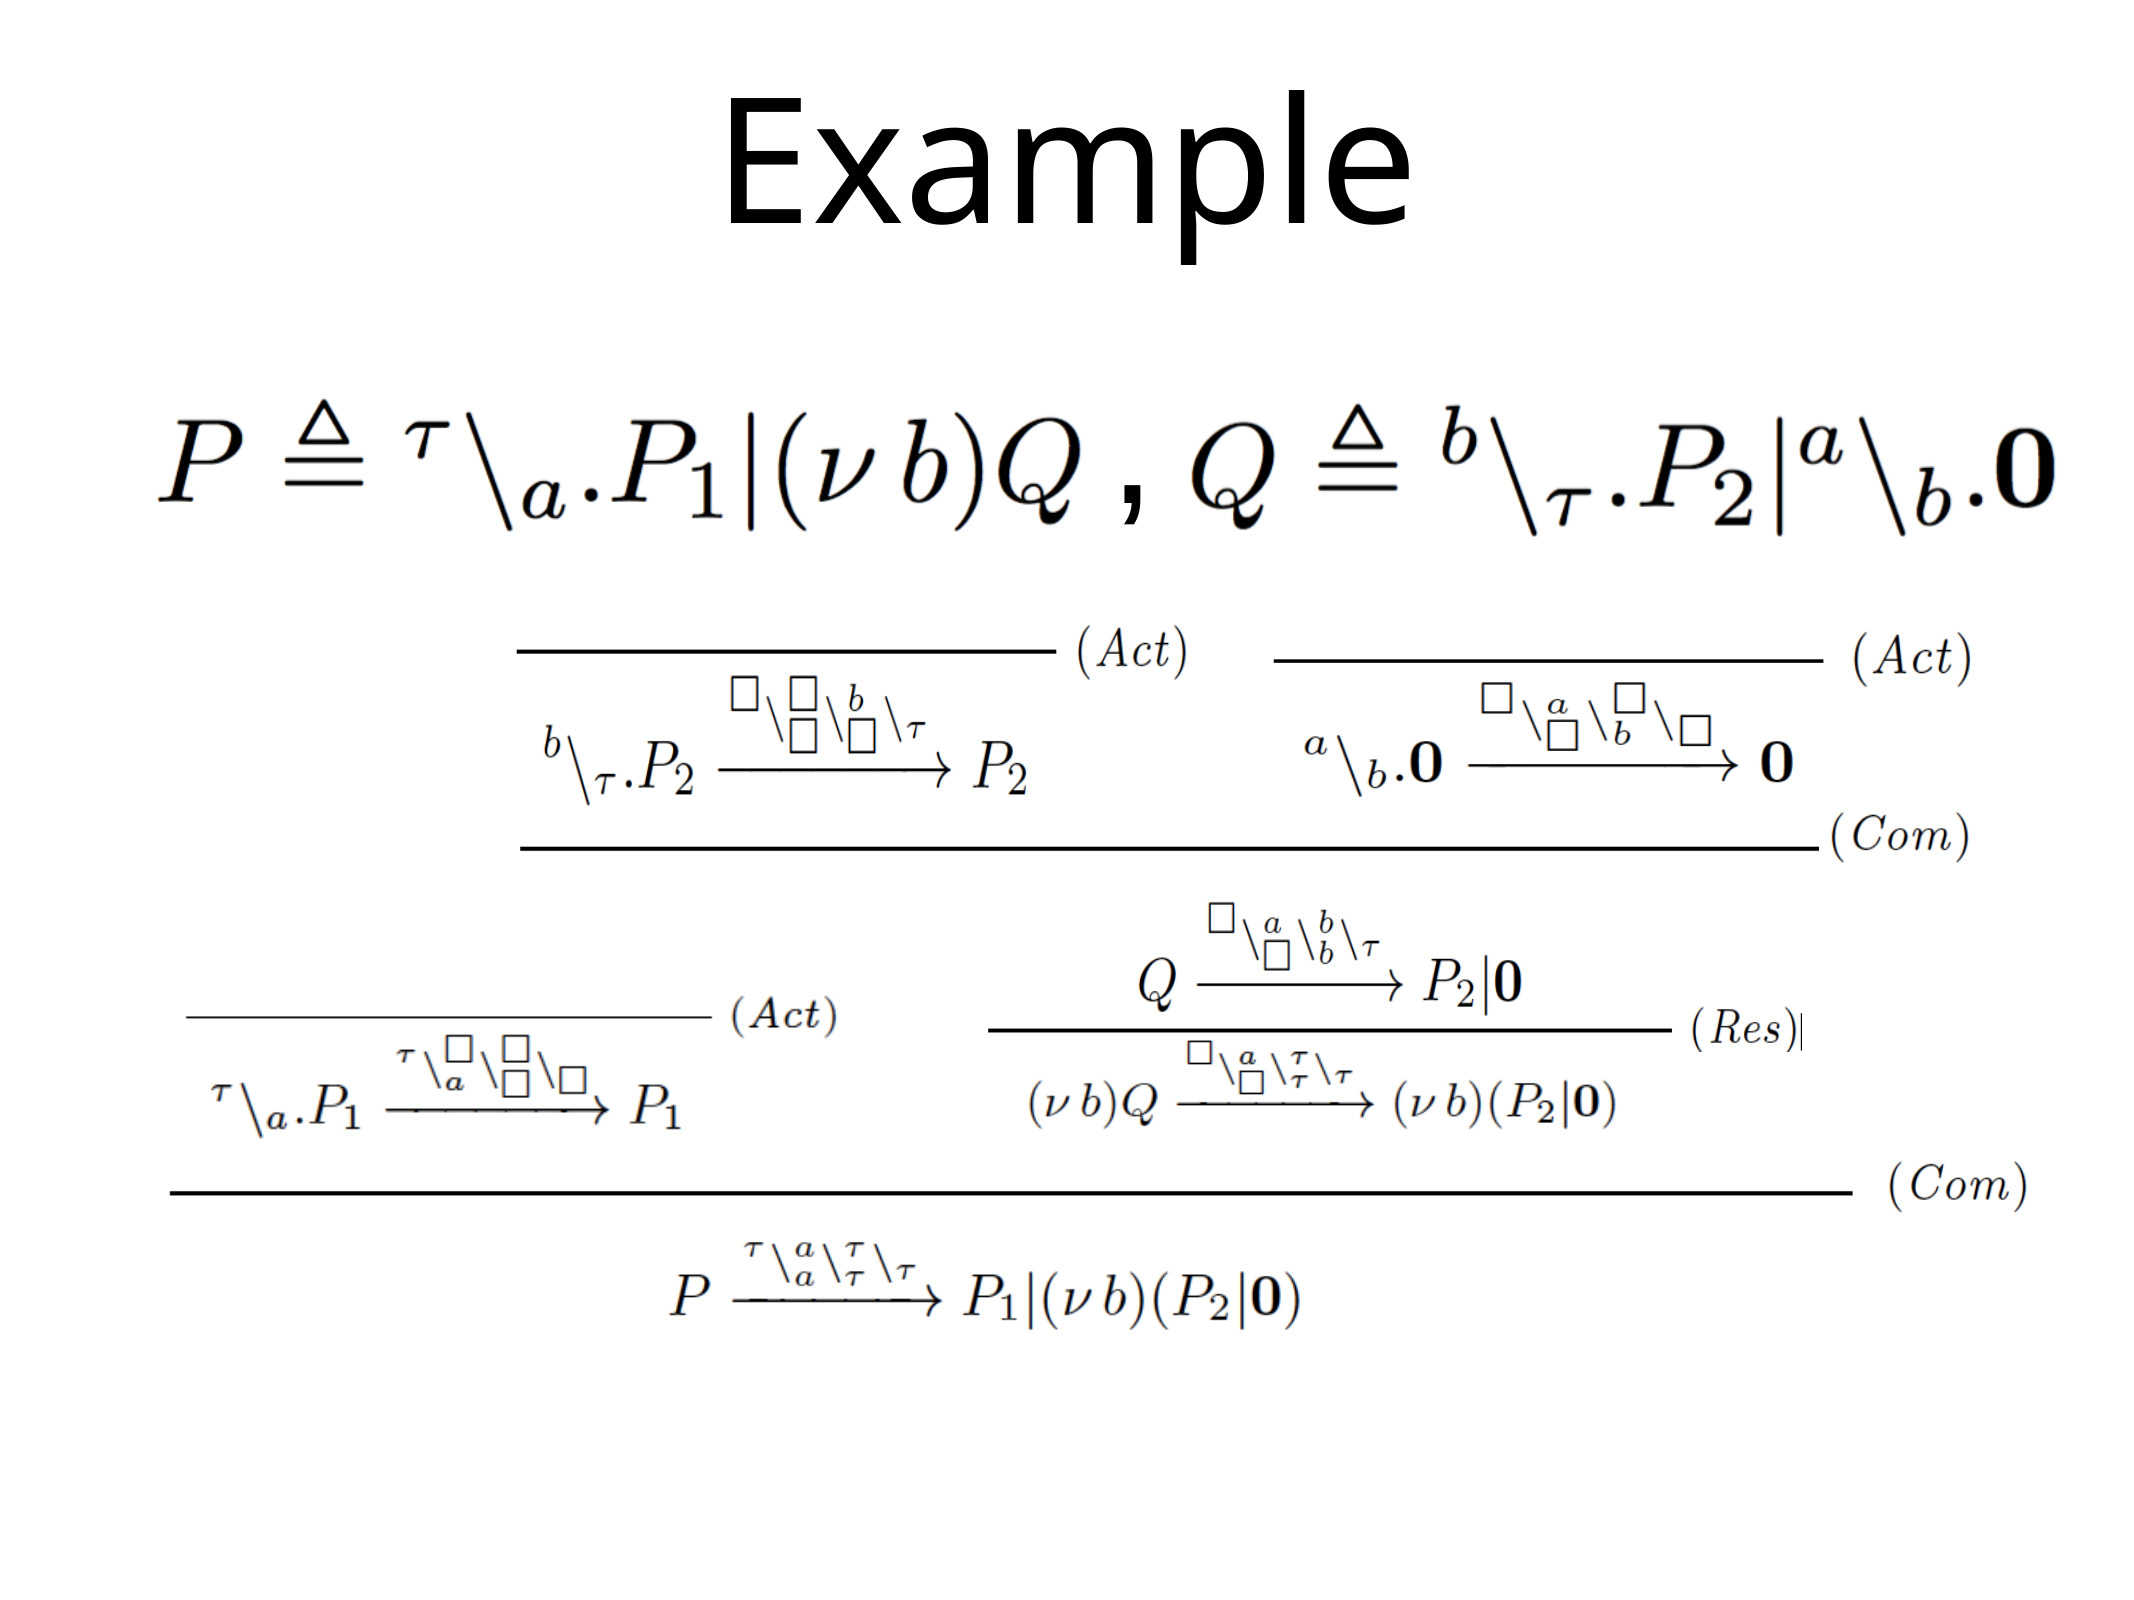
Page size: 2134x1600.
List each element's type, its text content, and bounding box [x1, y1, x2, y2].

picture [507, 613, 1217, 815]
text_box , [1095, 345, 1291, 547]
picture [507, 613, 2003, 880]
title Example [208, 41, 1925, 393]
picture [1877, 1145, 2061, 1230]
picture [974, 897, 1802, 1135]
picture [1188, 393, 2069, 574]
picture [661, 1228, 1323, 1359]
picture [165, 956, 863, 1146]
picture [153, 1180, 1867, 1207]
picture [150, 383, 1096, 547]
